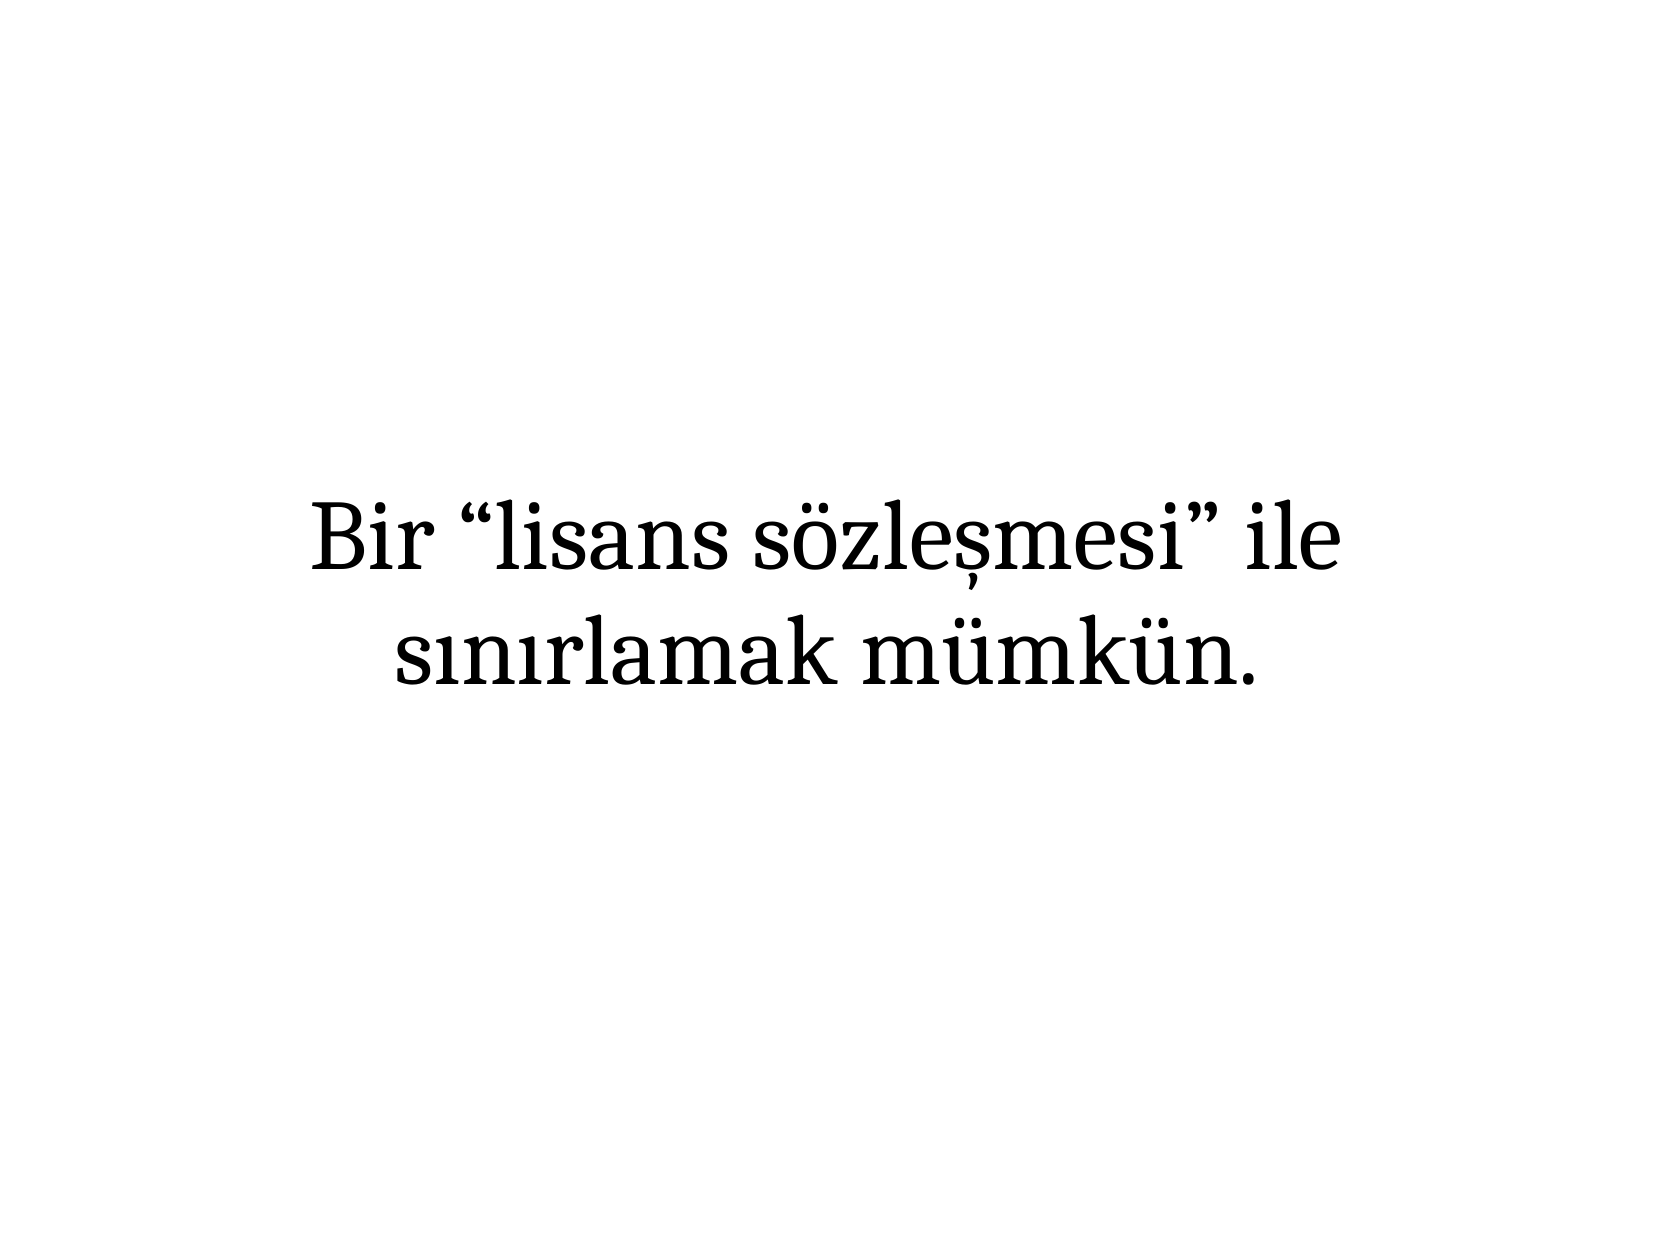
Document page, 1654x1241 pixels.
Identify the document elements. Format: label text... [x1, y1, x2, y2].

title Bir “lisans sözleşmesi” ile sınırlamak mümkün. [82, 281, 1571, 908]
